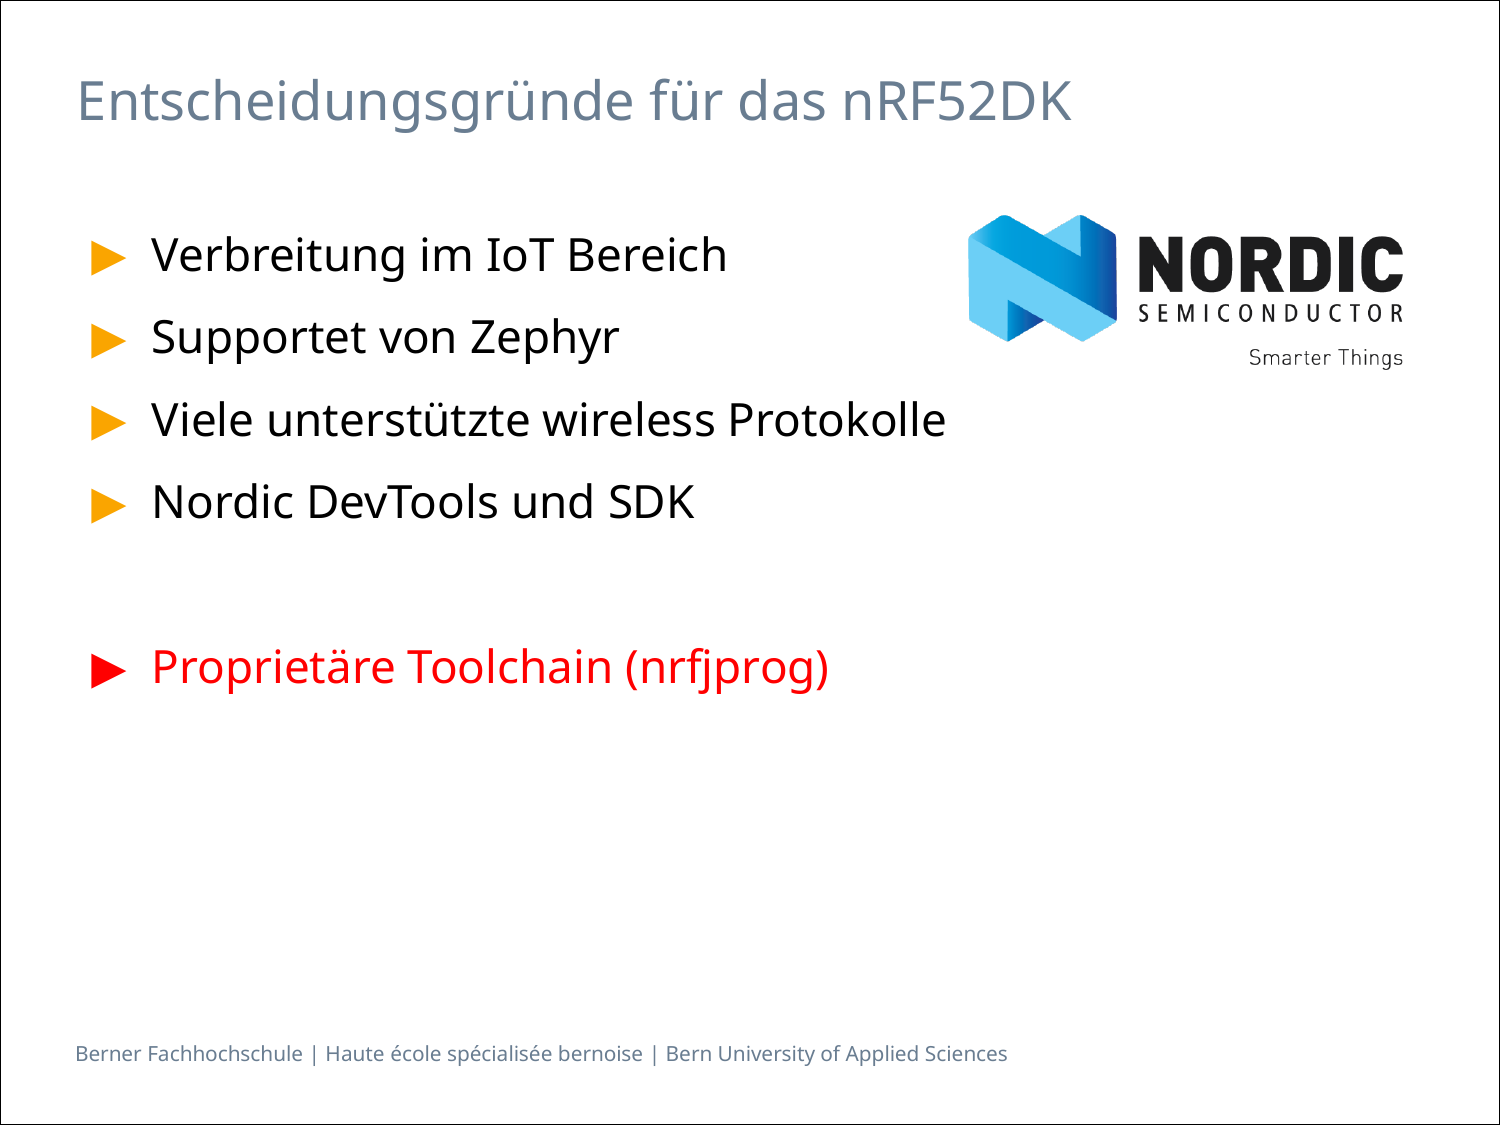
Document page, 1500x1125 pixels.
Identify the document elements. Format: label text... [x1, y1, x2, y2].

title Entscheidungsgründe für das nRF52DK [76, 59, 1406, 148]
list Verbreitung im IoT Bereich Supportet von Zephyr Viele unterstützte wireless Protokolle Nordic DevTools und SDK Proprietäre Toolchain (nrfjprog) [76, 190, 977, 964]
picture [968, 212, 1406, 374]
